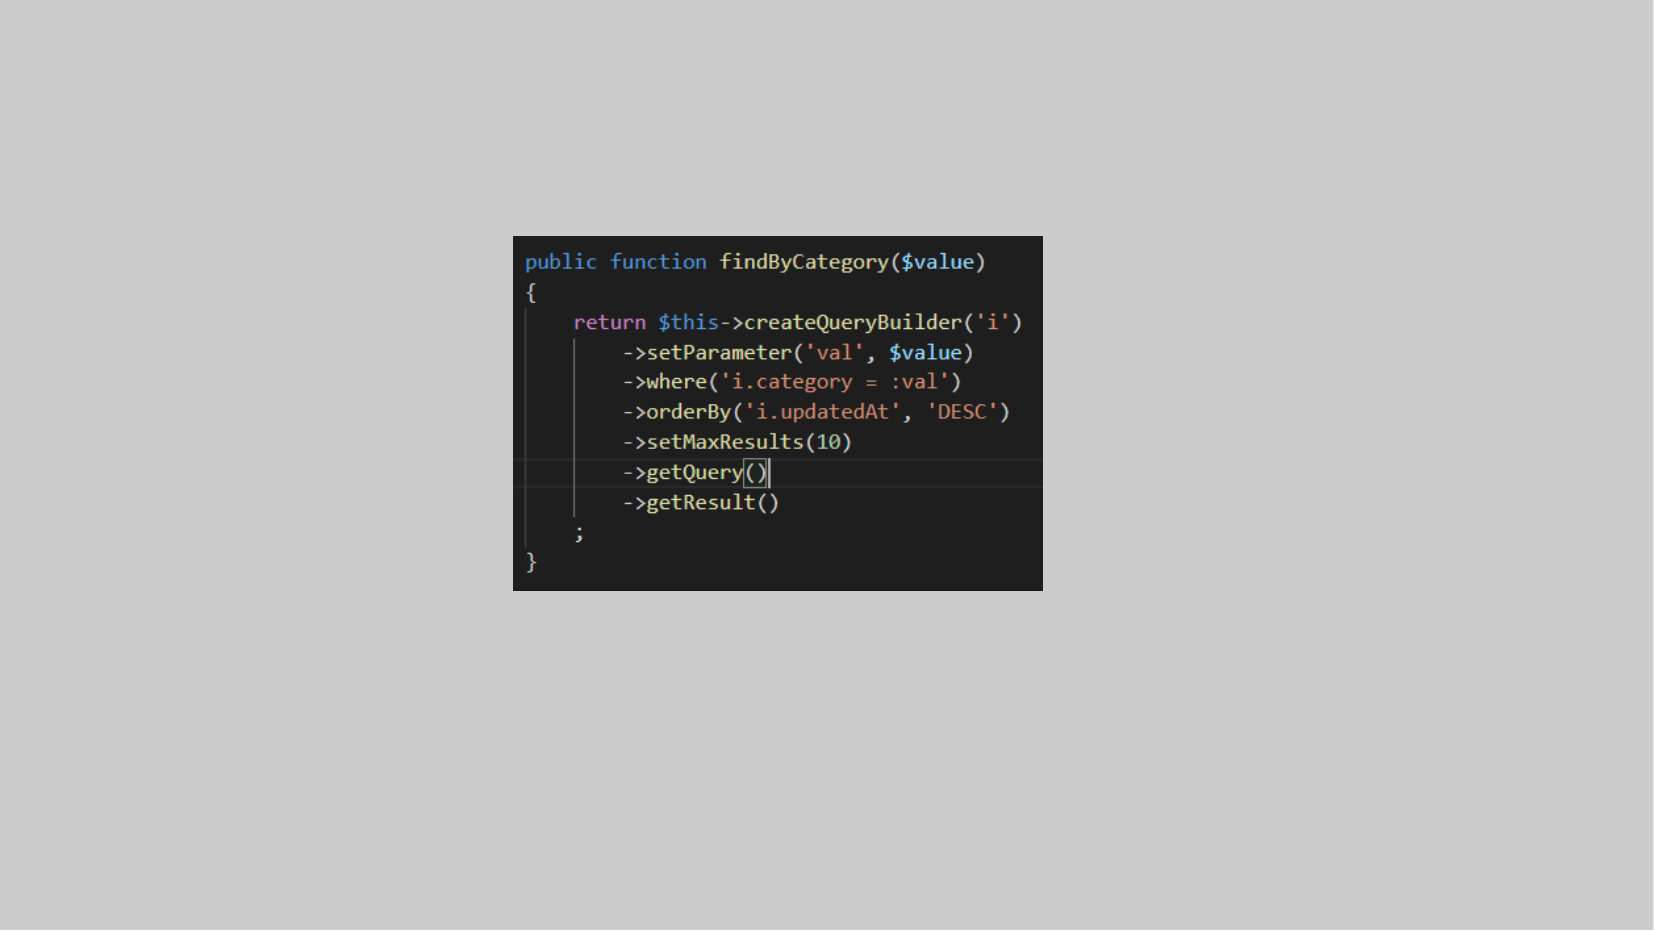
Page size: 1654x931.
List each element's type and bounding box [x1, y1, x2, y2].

picture [513, 236, 1043, 591]
